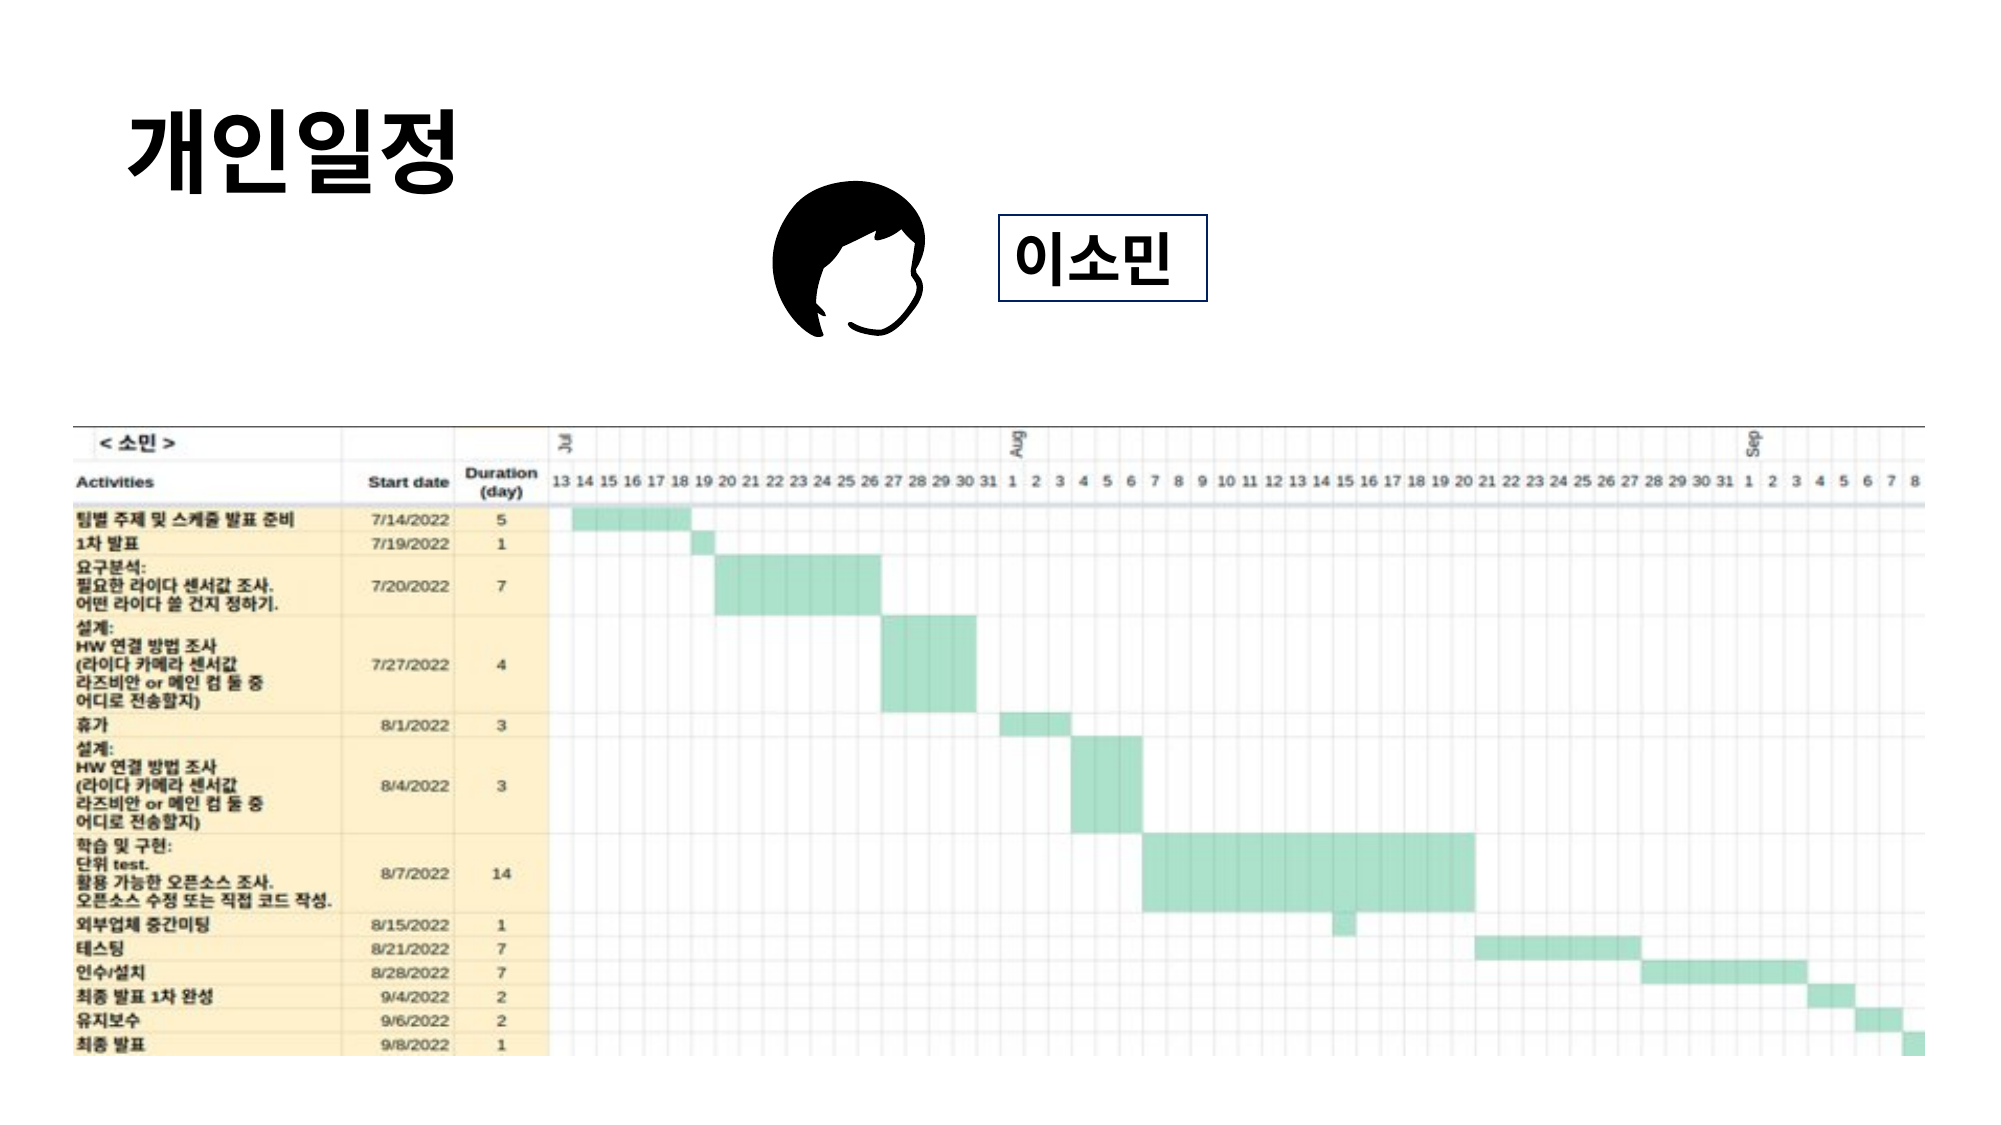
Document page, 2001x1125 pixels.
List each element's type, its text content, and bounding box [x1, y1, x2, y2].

picture [73, 426, 1925, 1056]
text_box 개인일정 [110, 87, 636, 214]
picture [762, 167, 940, 349]
text_box 이소민 [998, 215, 1208, 302]
